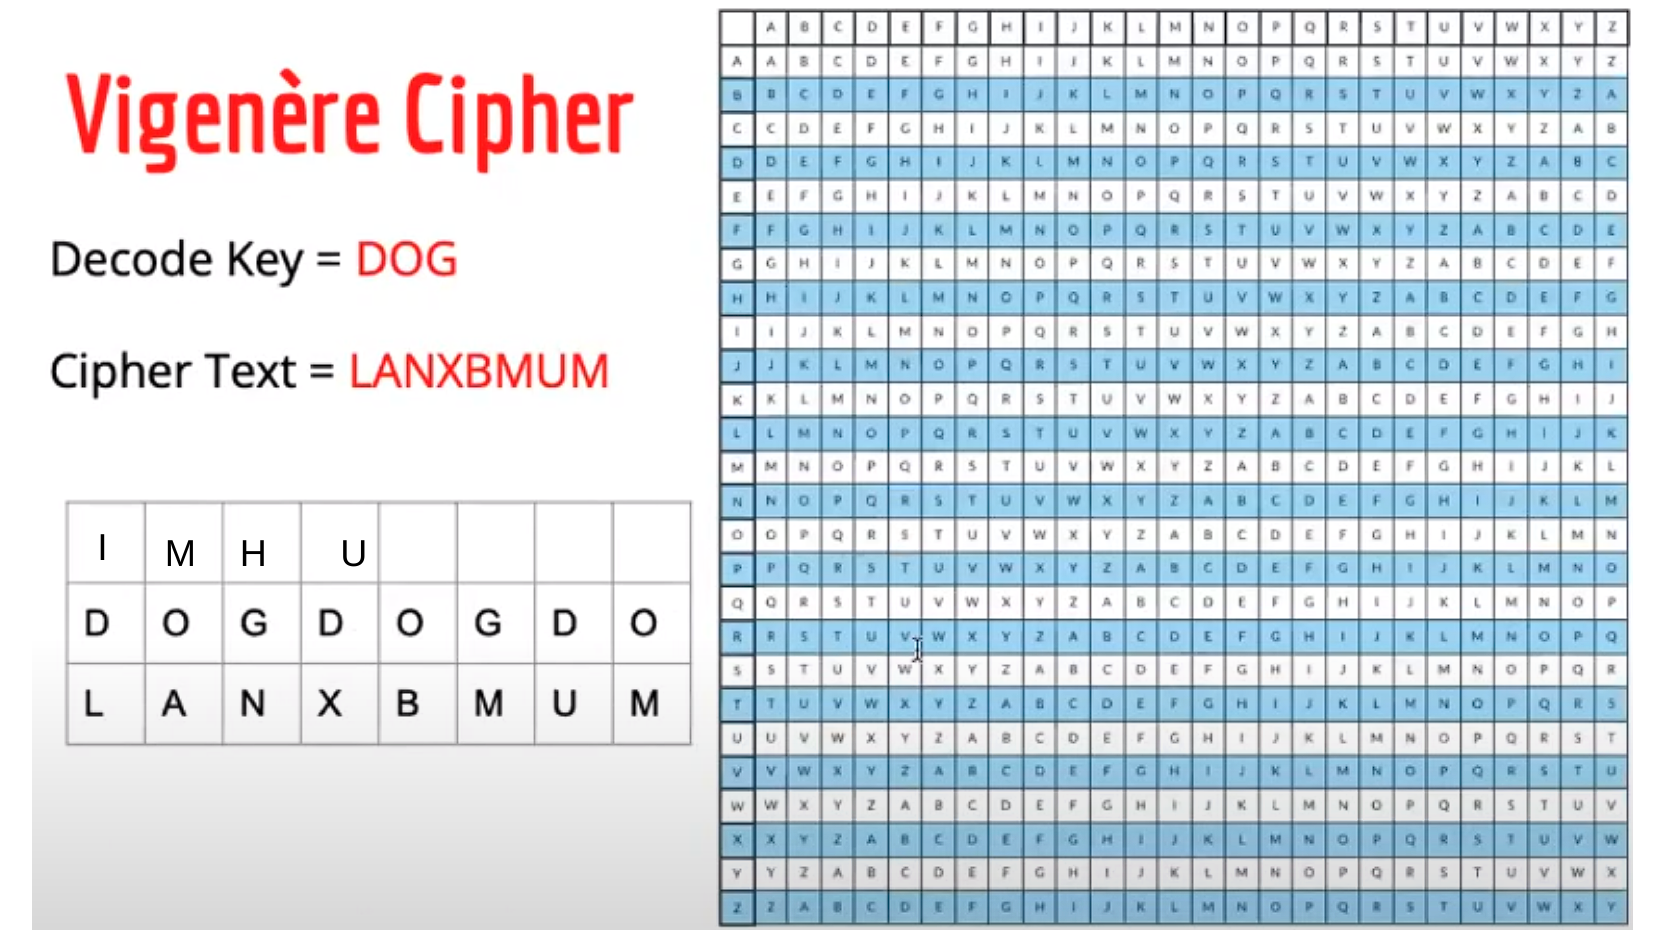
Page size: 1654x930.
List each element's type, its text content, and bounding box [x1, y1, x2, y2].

text_box H [225, 525, 282, 582]
text_box M [150, 525, 211, 582]
text_box I [82, 519, 123, 576]
text_box U [325, 525, 383, 582]
picture [32, 0, 1633, 930]
